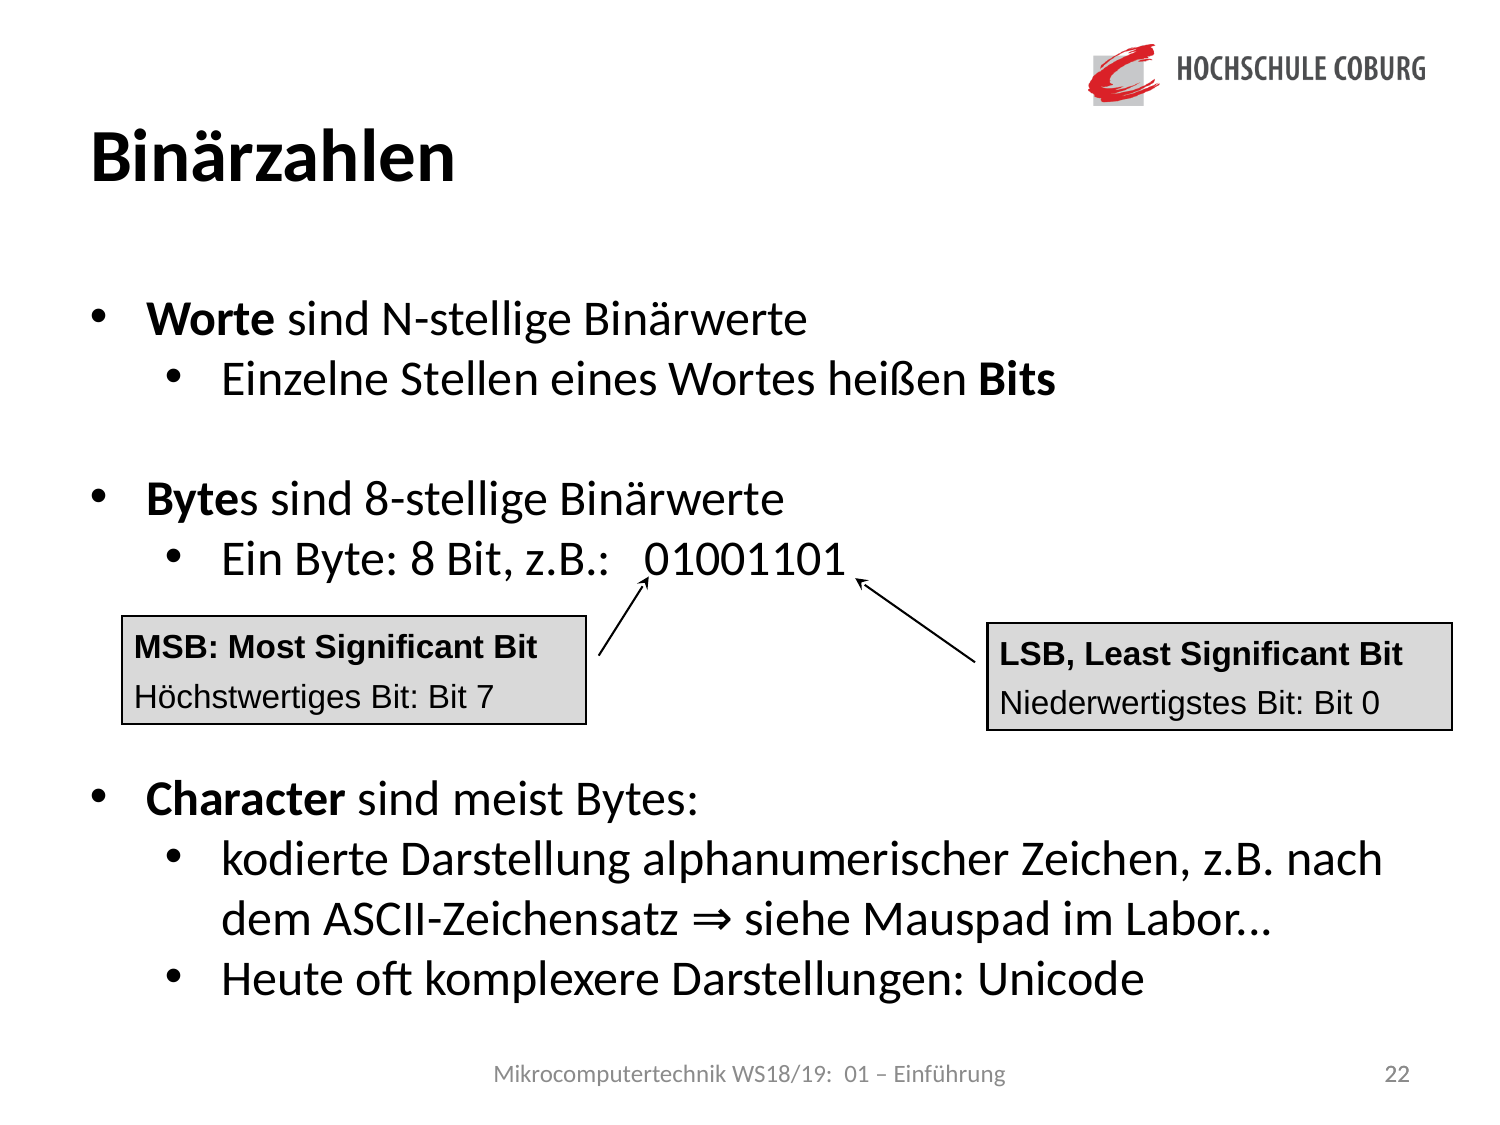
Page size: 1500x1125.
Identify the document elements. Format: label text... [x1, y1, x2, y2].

picture [1088, 44, 1425, 106]
text_box LSB, Least Significant Bit Niederwertigstes Bit: Bit 0 [988, 623, 1452, 730]
slide_number <number> [1074, 1042, 1425, 1103]
title Binärzahlen [75, 45, 1425, 259]
text_box Worte sind N-stellige Binärwerte Einzelne Stellen eines Wortes heißen Bits Bytes sind 8-stellige Binärwerte Ein Byte: 8 Bit, z.B.: 01001101 Character sind meist Bytes: kodierte Darstellung alphanumerischer Zeichen, z.B. nach dem ASCII-Zeichensatz ⇒ siehe Mauspad im Labor... Heute oft komplexere Darstellungen: Unicode [75, 277, 1455, 1068]
text_box MSB: Most Significant Bit Höchstwertiges Bit: Bit 7 [122, 616, 586, 724]
